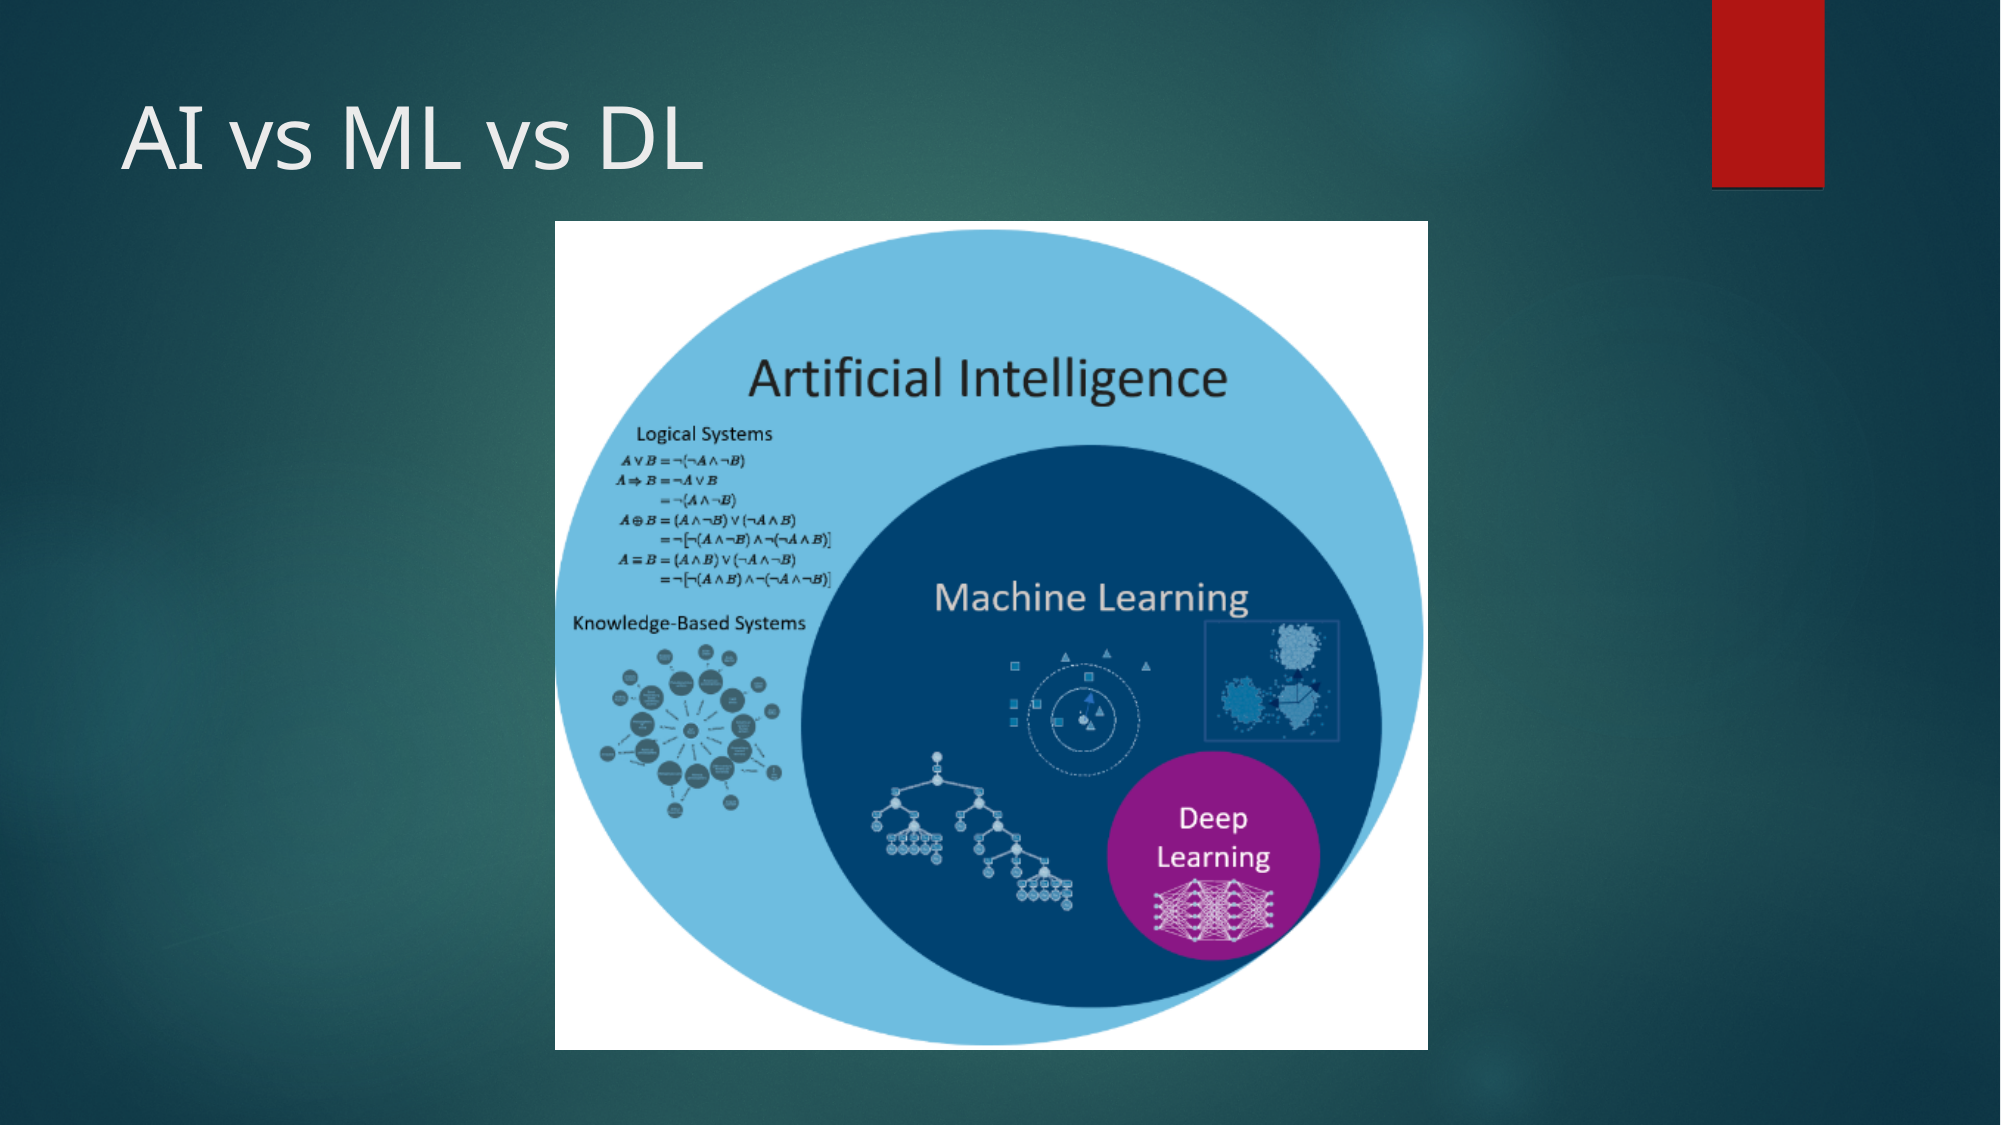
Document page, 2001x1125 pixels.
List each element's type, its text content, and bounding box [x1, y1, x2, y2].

title AI vs ML vs DL [106, 74, 1649, 304]
picture [0, 0, 2001, 1125]
